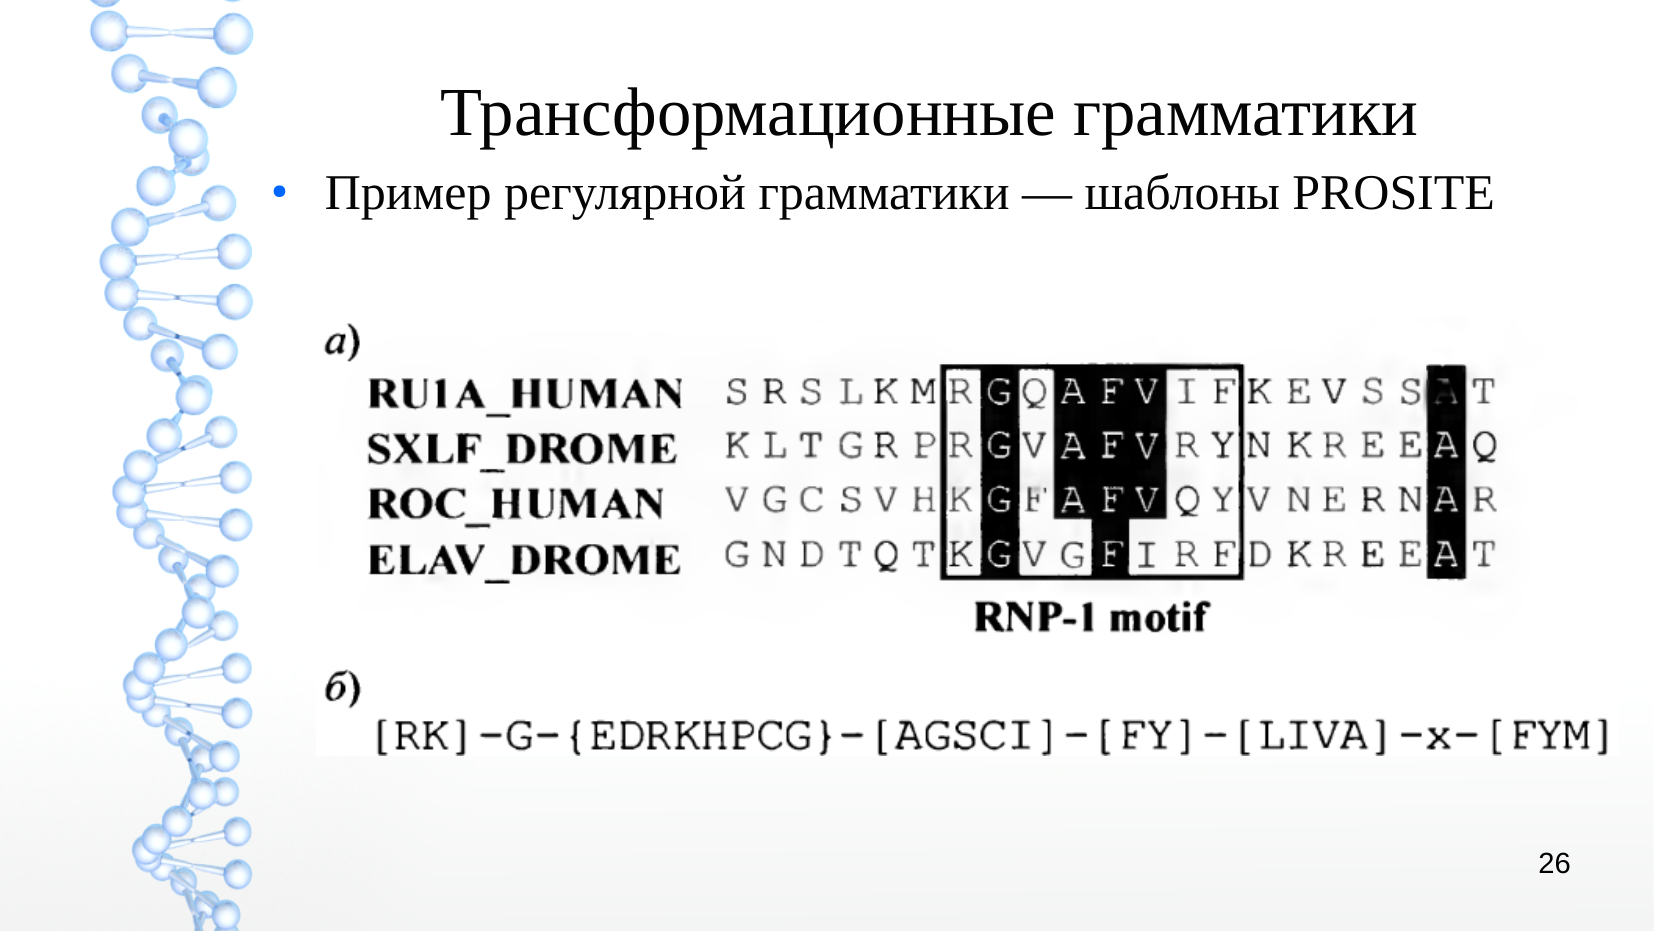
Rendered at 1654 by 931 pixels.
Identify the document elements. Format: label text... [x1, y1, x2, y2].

list Пример регулярной грамматики — шаблоны PROSITE [253, 165, 1595, 851]
title Трансформационные грамматики [265, 35, 1595, 165]
picture [0, 0, 1654, 931]
